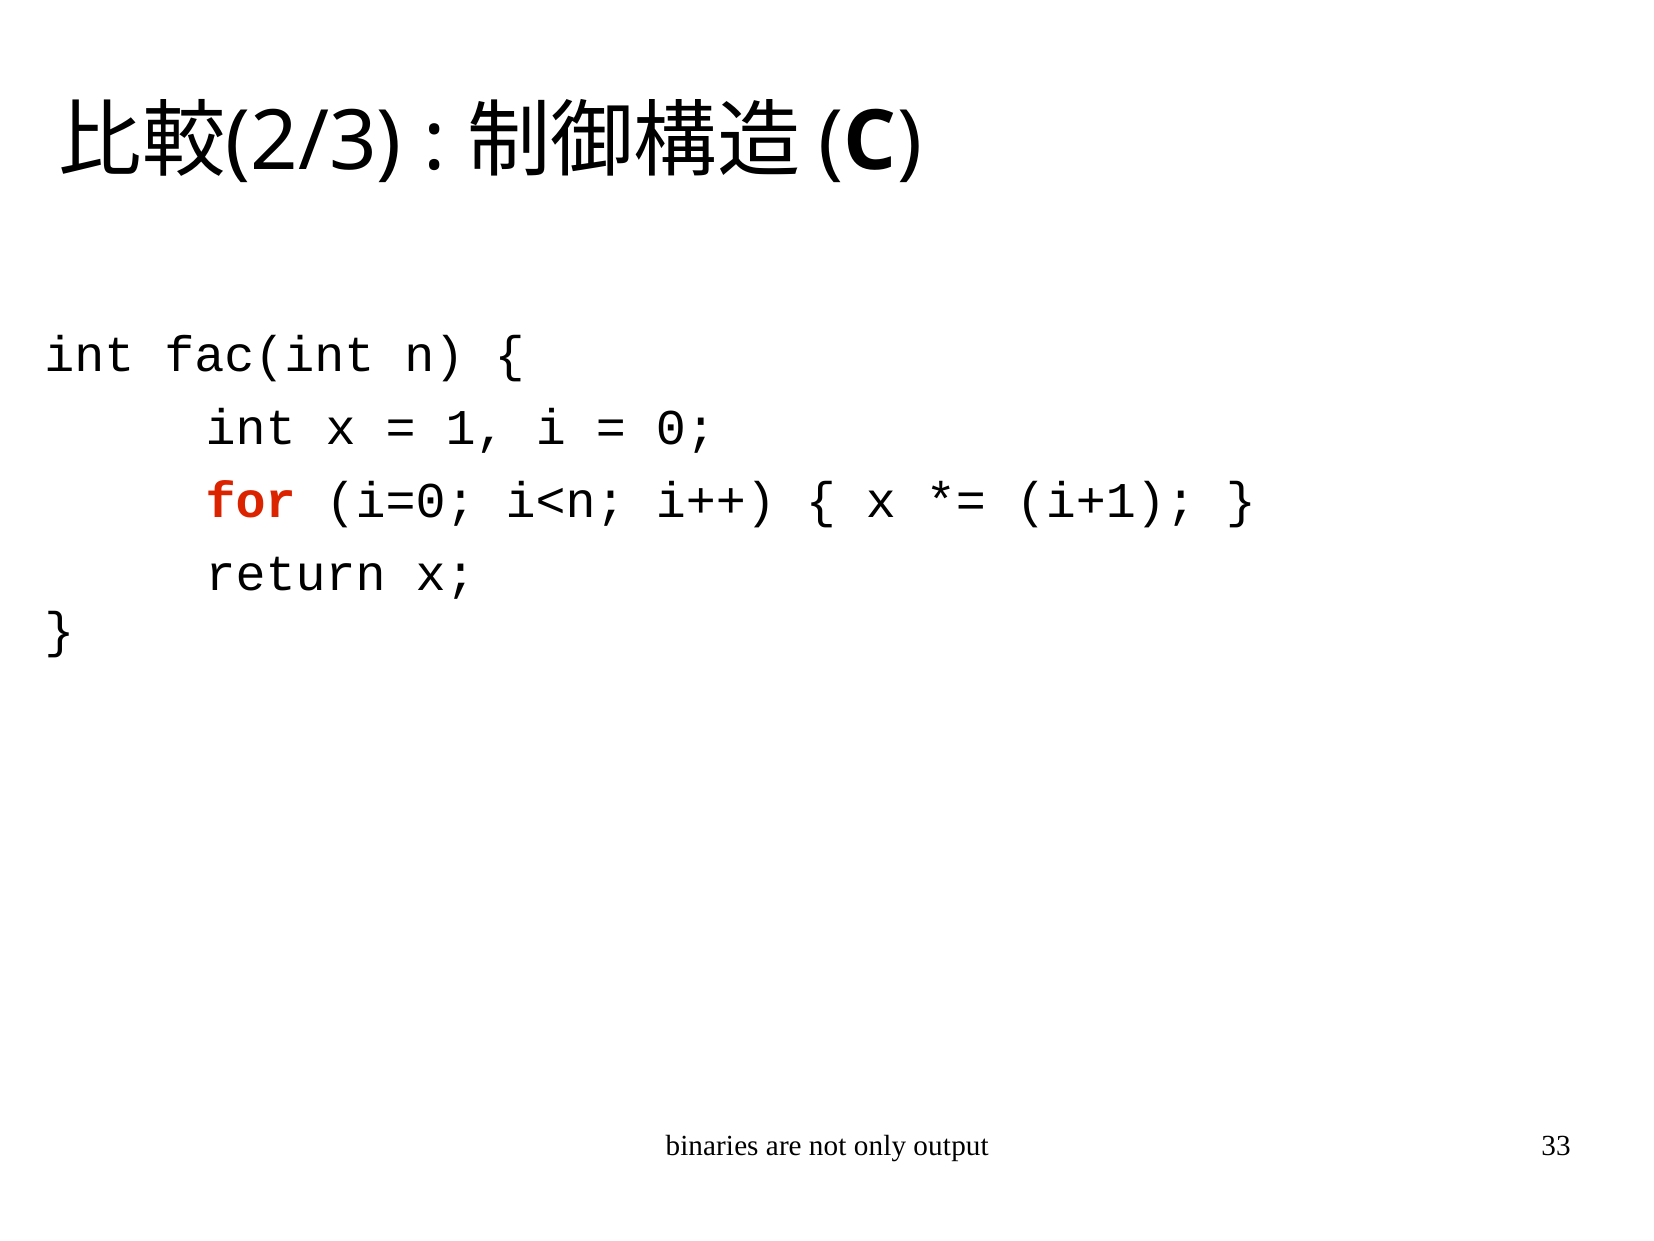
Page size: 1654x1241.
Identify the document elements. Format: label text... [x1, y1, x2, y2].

title 比較(2/3) : 制御構造 (C) [59, 29, 1548, 237]
text_box int fac(int n) { int x = 1, i = 0; for (i=0; i<n; i++) { x *= (i+1); } return x; } [29, 265, 1565, 886]
